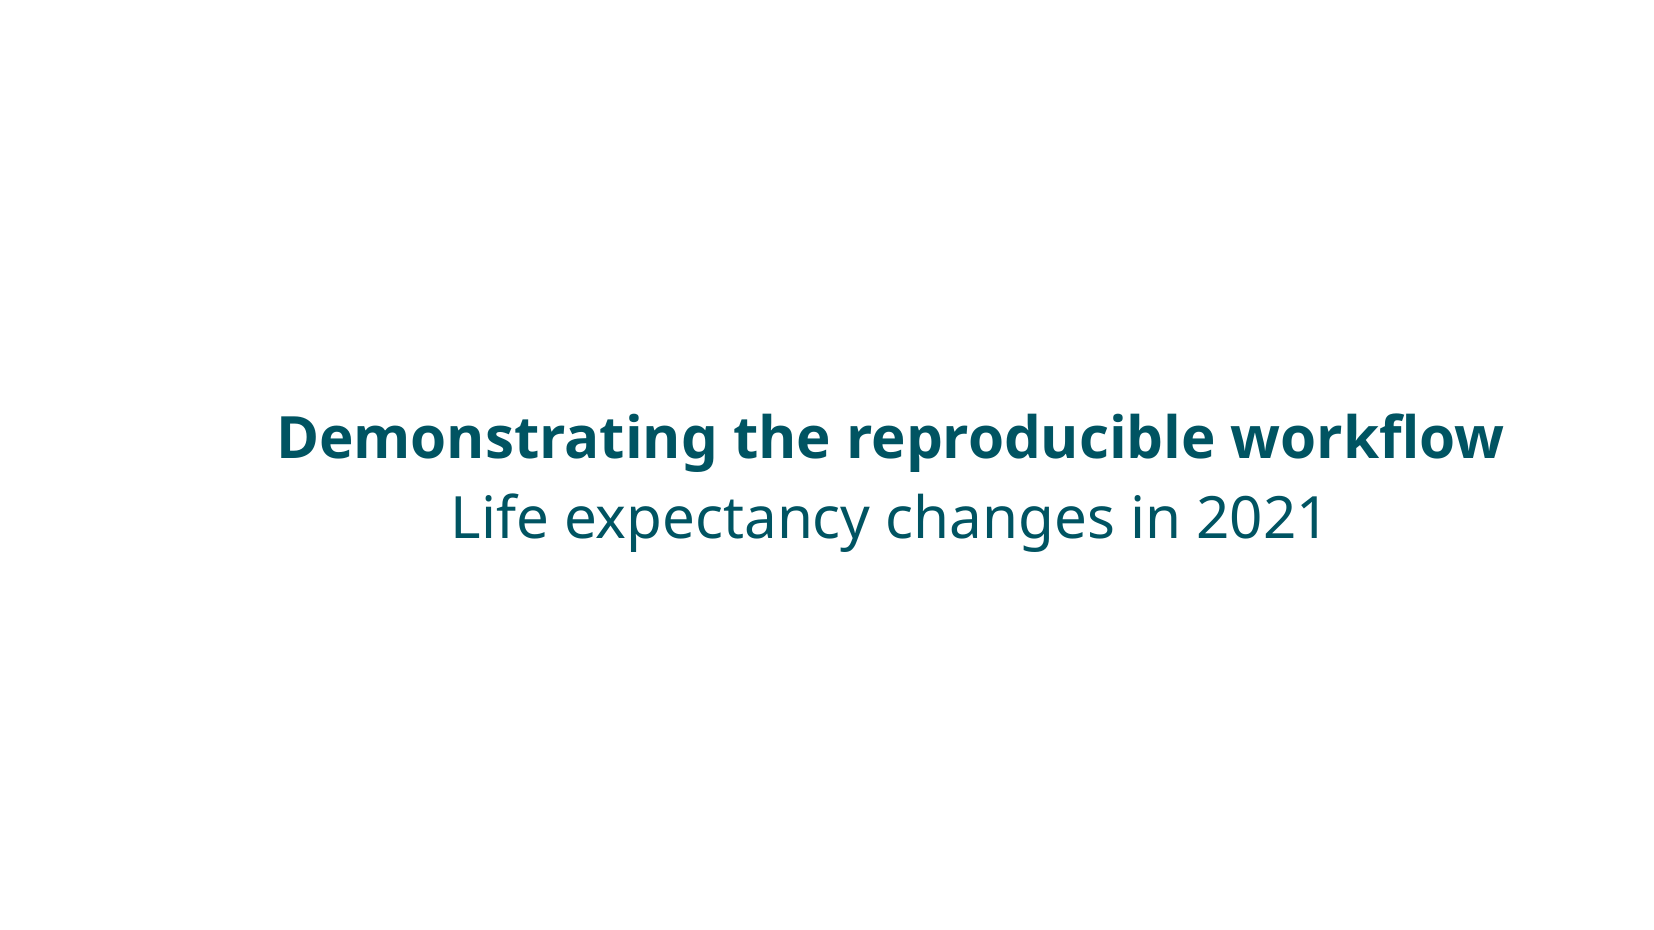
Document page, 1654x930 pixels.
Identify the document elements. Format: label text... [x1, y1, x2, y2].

text_box Demonstrating the reproducible workflow Life expectancy changes in 2021 [261, 389, 1392, 541]
